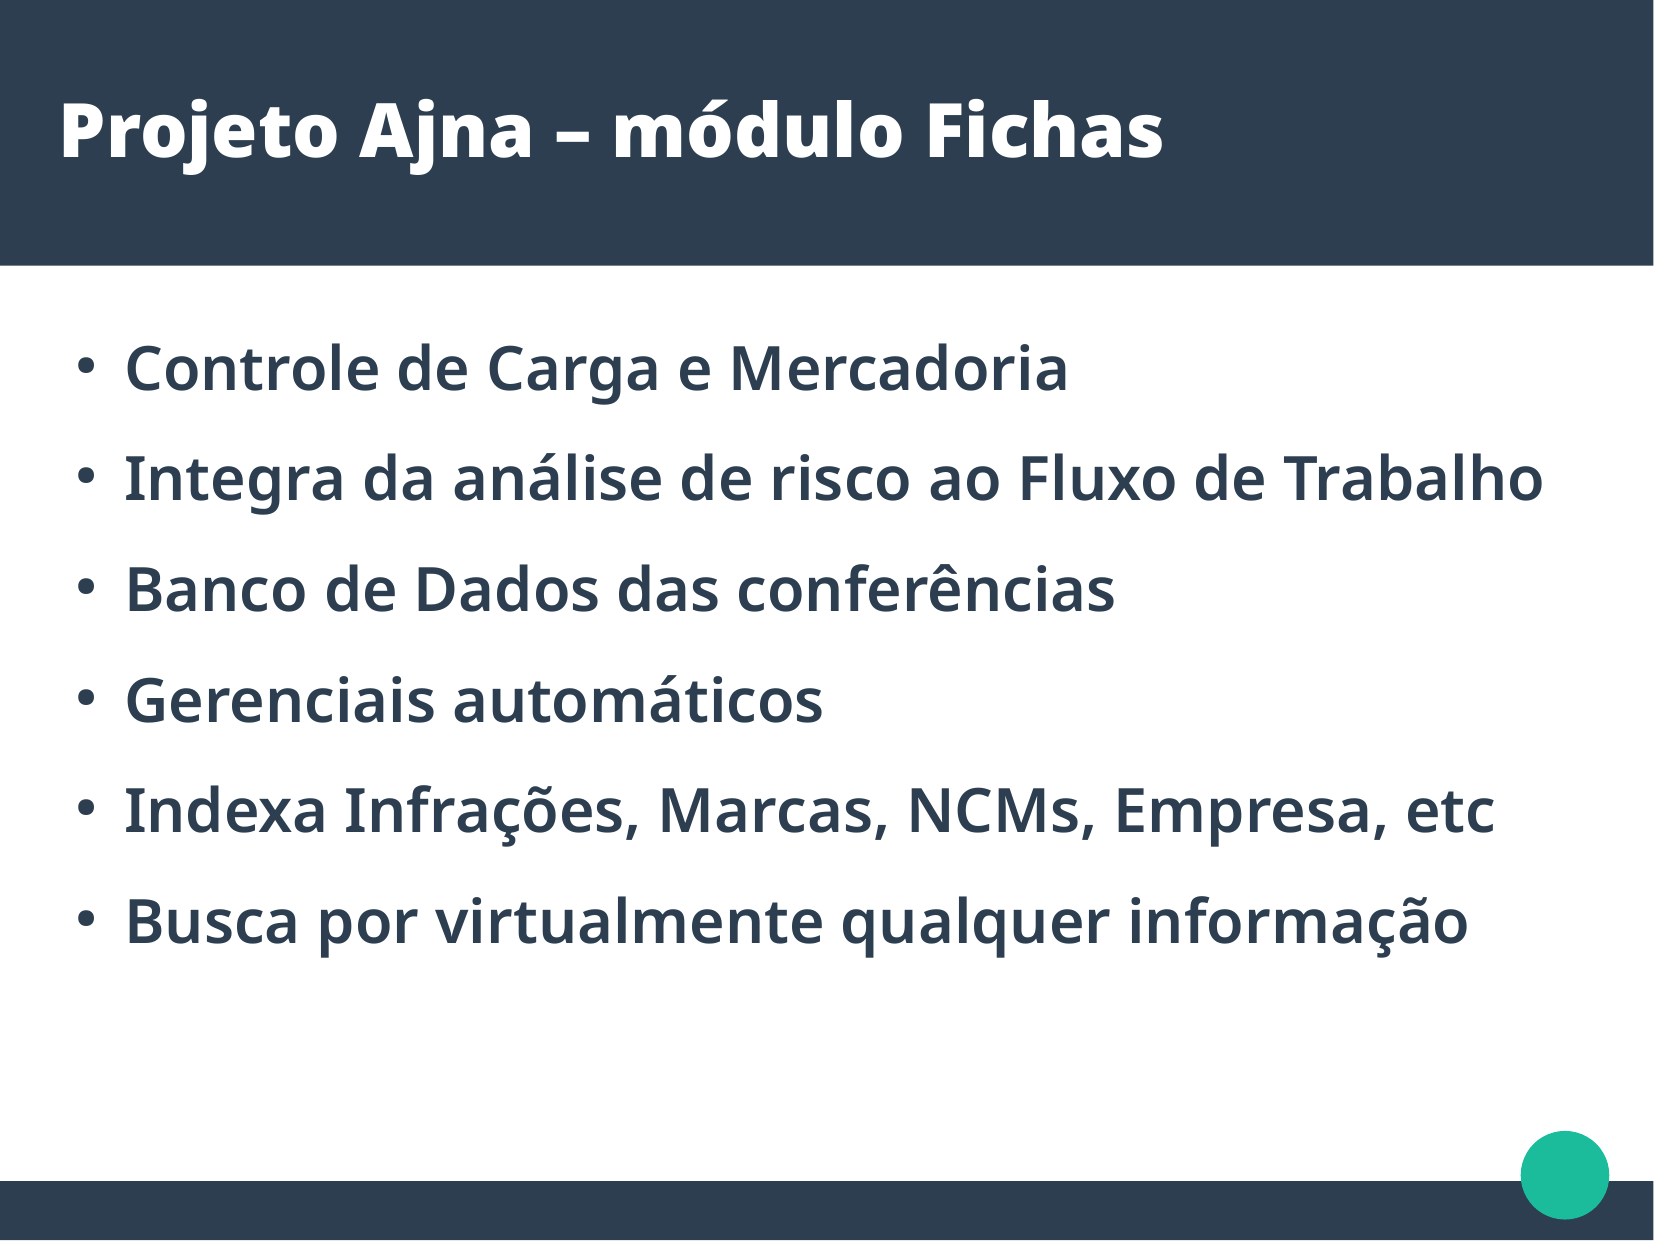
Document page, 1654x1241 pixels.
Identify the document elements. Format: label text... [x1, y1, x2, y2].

title Projeto Ajna – módulo Fichas [59, 49, 1595, 207]
list Controle de Carga e Mercadoria Integra da análise de risco ao Fluxo de Trabalho Banco de Dados das conferências Gerenciais automáticos Indexa Infrações, Marcas, NCMs, Empresa, etc Busca por virtualmente qualquer informação [59, 324, 1595, 1152]
